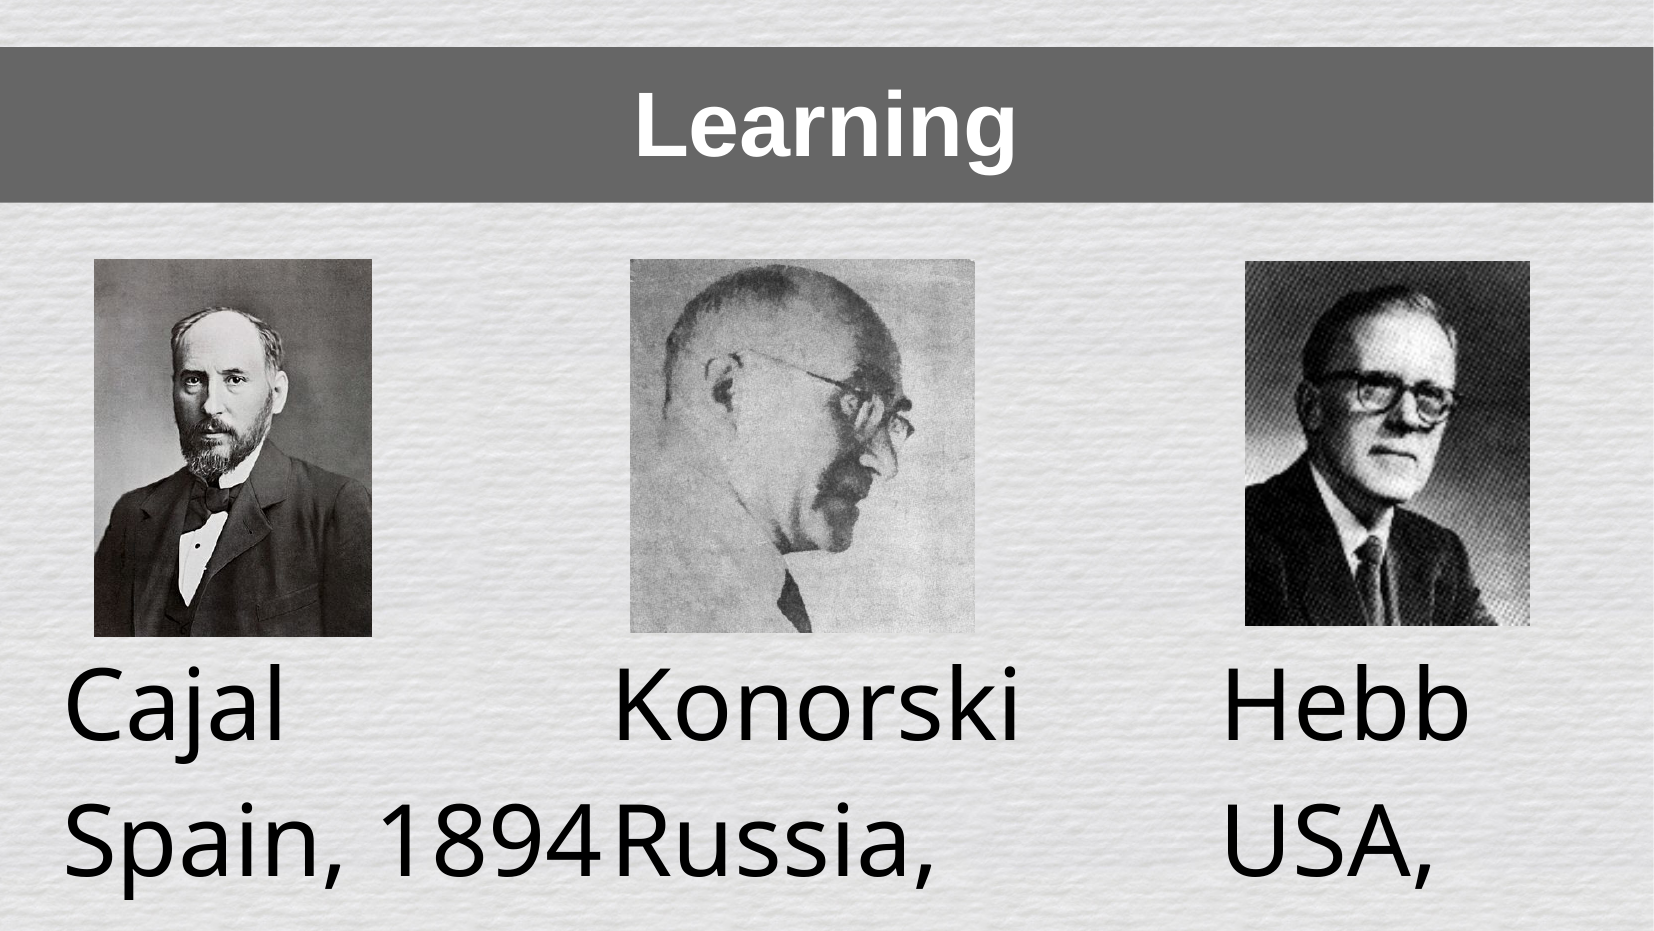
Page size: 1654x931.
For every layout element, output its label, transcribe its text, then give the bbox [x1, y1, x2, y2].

text_box Cajal Spain, 1894 [47, 625, 638, 931]
picture [0, 203, 1654, 931]
text_box Konorski Russia, 1948 [638, 625, 1193, 931]
picture [0, 0, 1654, 47]
title Learning [0, 47, 1654, 203]
text_box Hebb USA, 1949 [1204, 625, 1654, 931]
